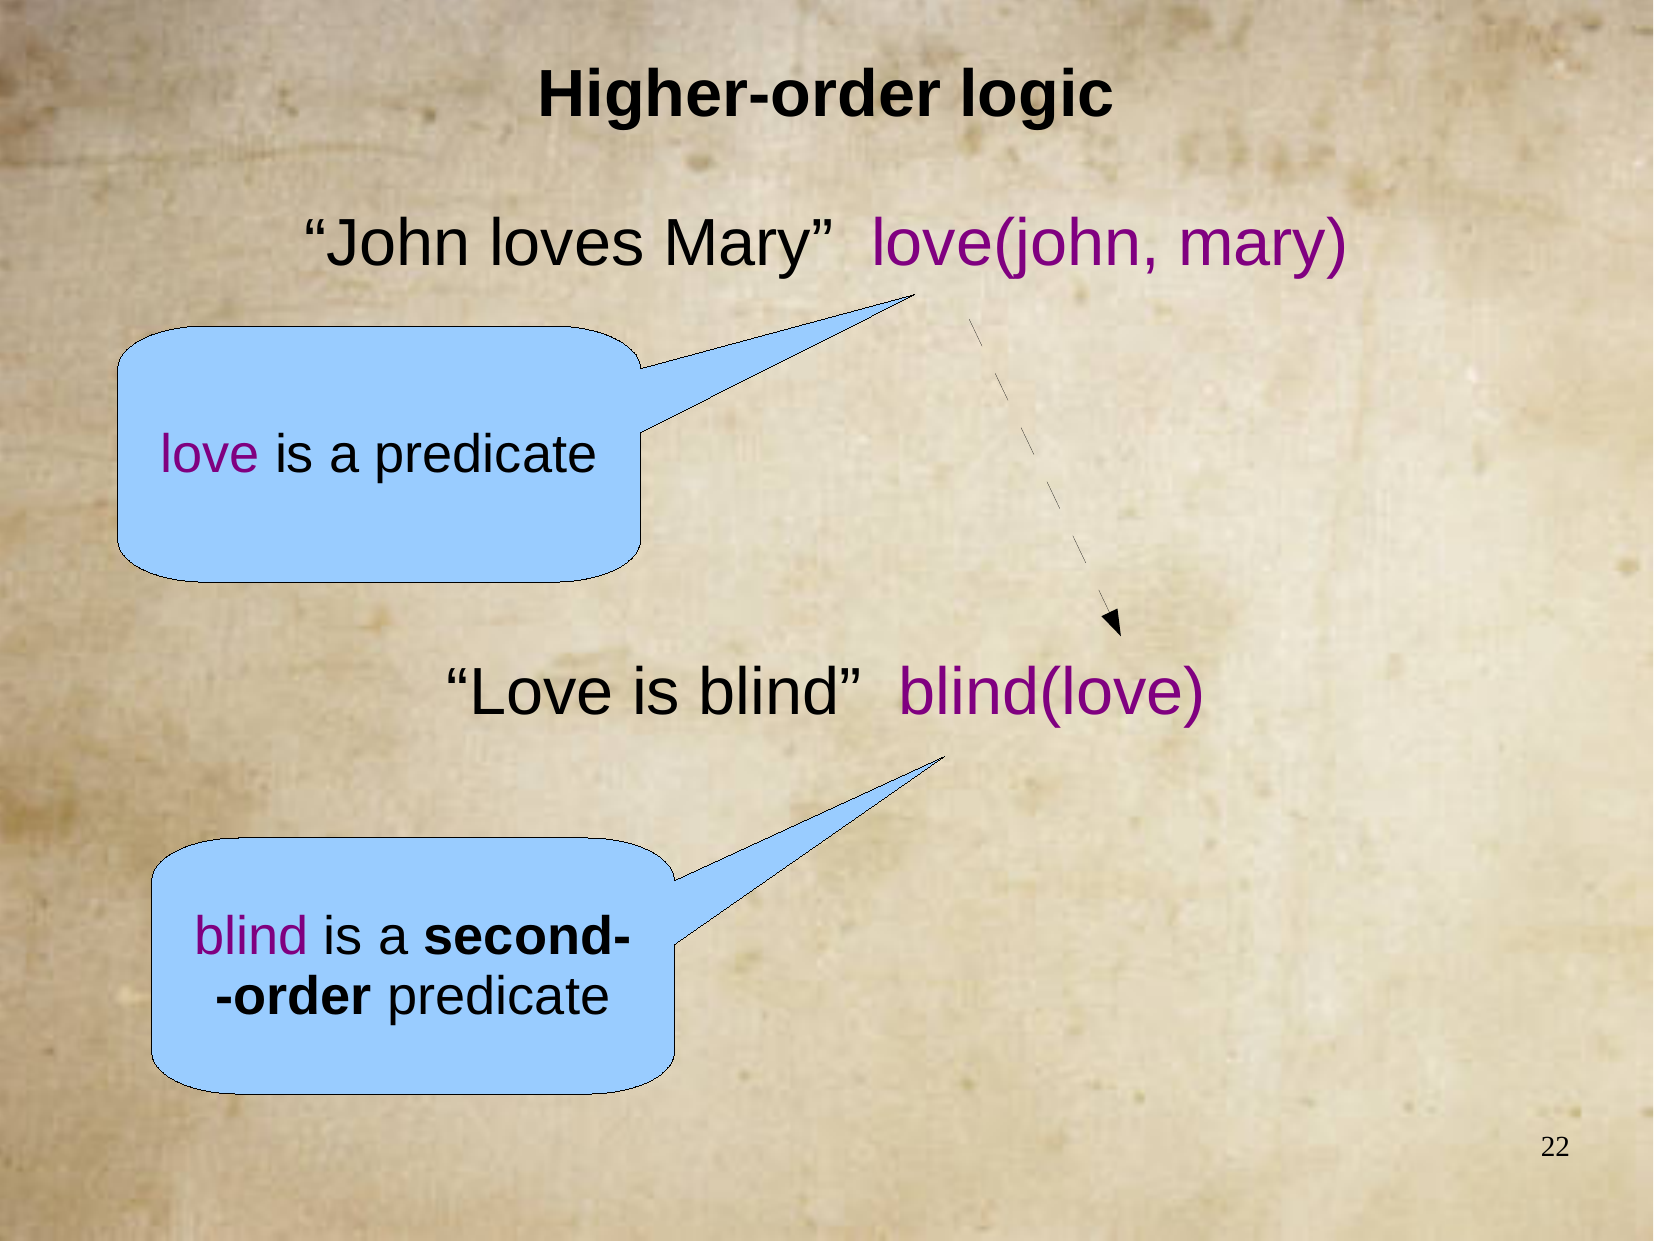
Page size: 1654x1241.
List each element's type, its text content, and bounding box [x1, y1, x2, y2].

text_box blind is a second- -order predicate [151, 756, 945, 1095]
subtitle Higher-order logic “John loves Mary” love(john, mary) “Love is blind” blind(love) [82, 55, 1571, 1103]
picture [0, 0, 1654, 1241]
text_box love is a predicate [117, 294, 915, 583]
